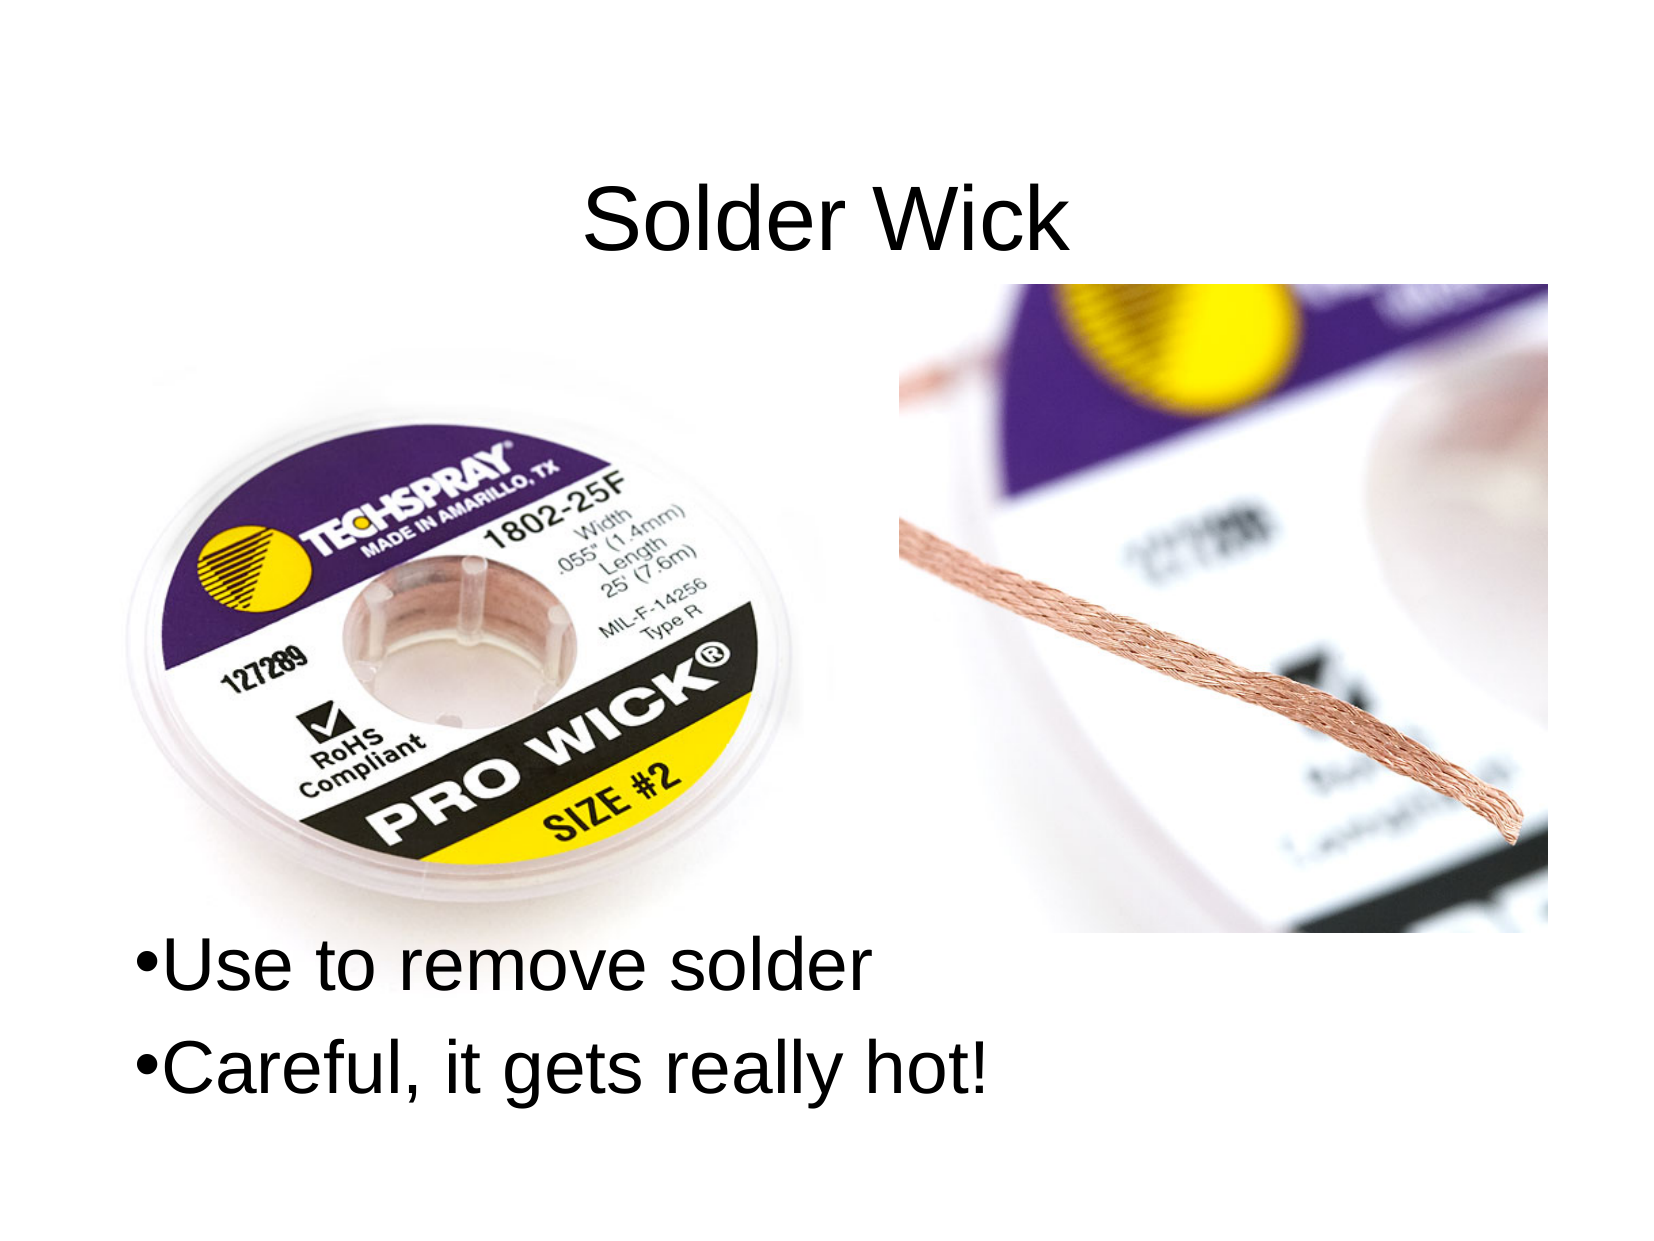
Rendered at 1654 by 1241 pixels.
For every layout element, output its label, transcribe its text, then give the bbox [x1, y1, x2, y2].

list Use to remove solder Careful, it gets really hot! [45, 496, 1548, 1241]
picture [899, 284, 1548, 496]
picture [55, 299, 869, 496]
title Solder Wick [124, 110, 1530, 317]
